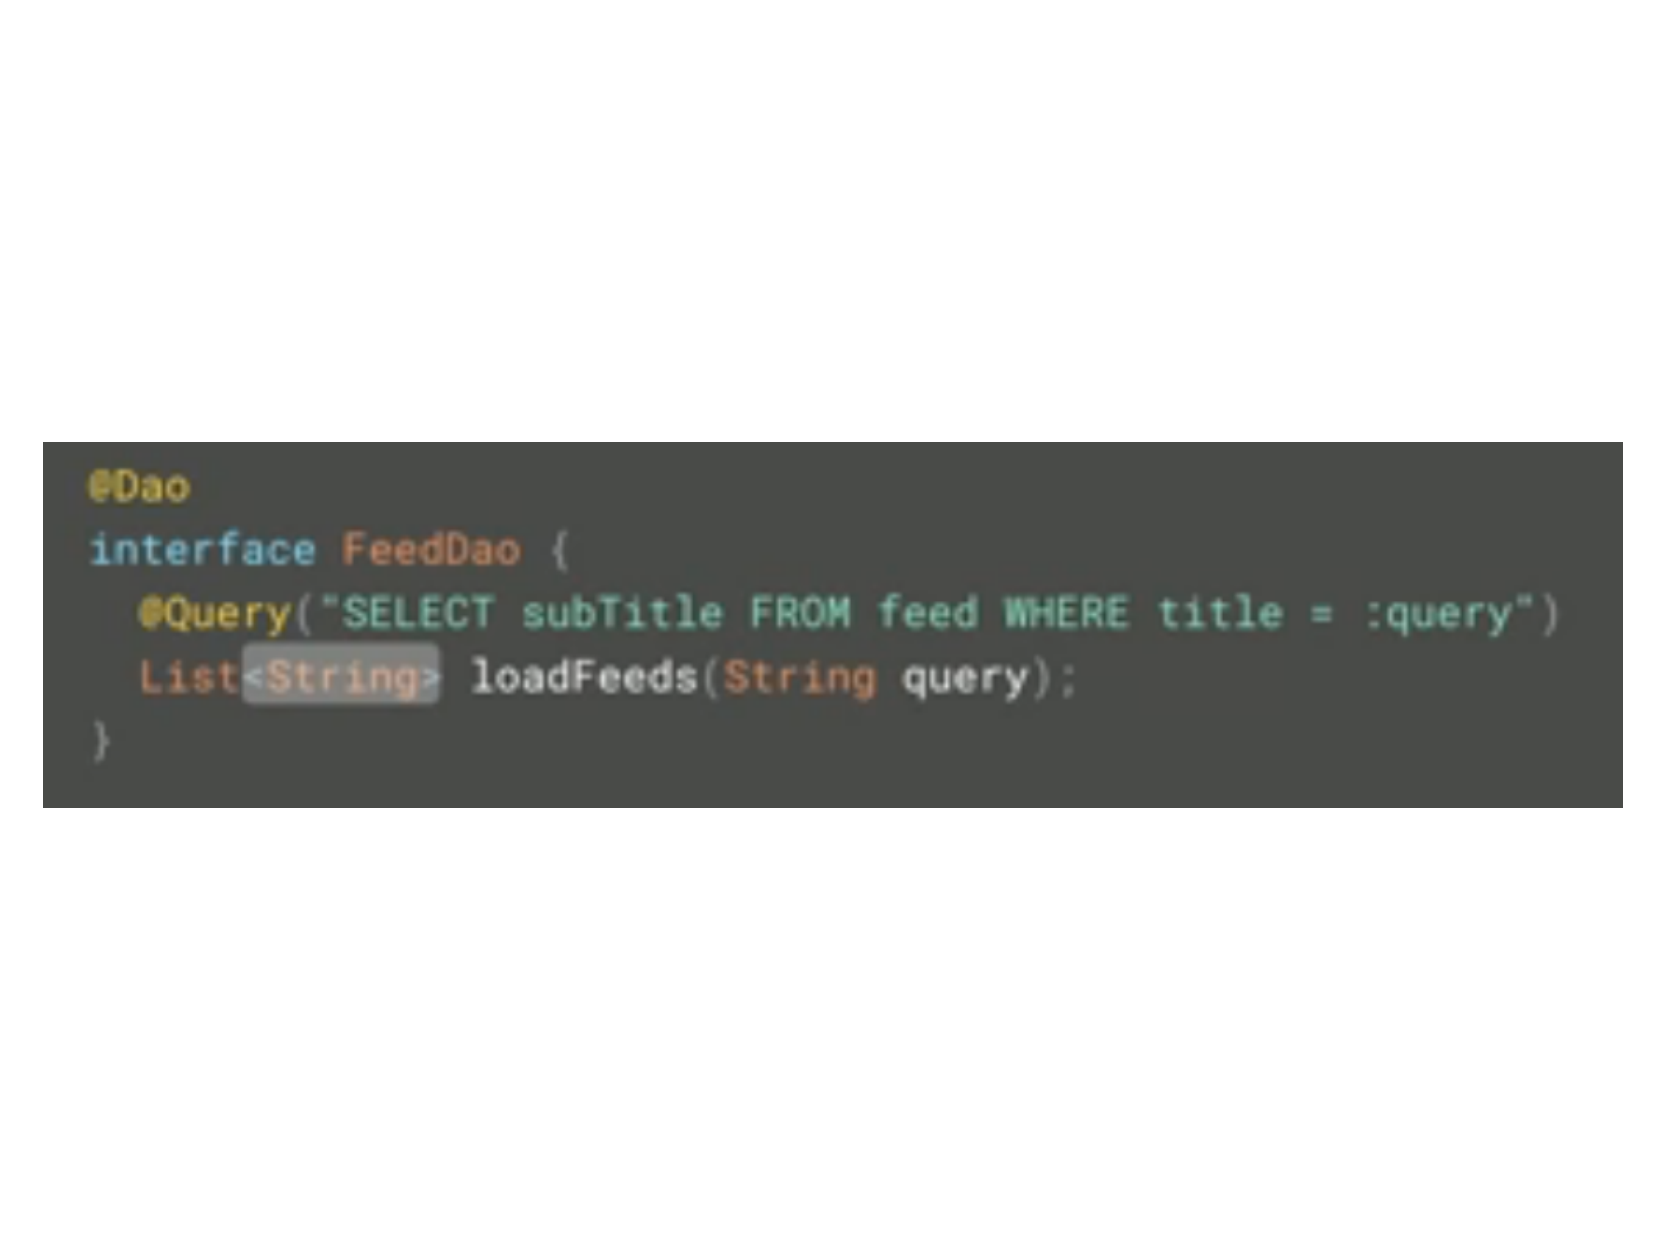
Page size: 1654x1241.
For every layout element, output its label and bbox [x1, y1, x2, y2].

picture [43, 442, 1623, 808]
